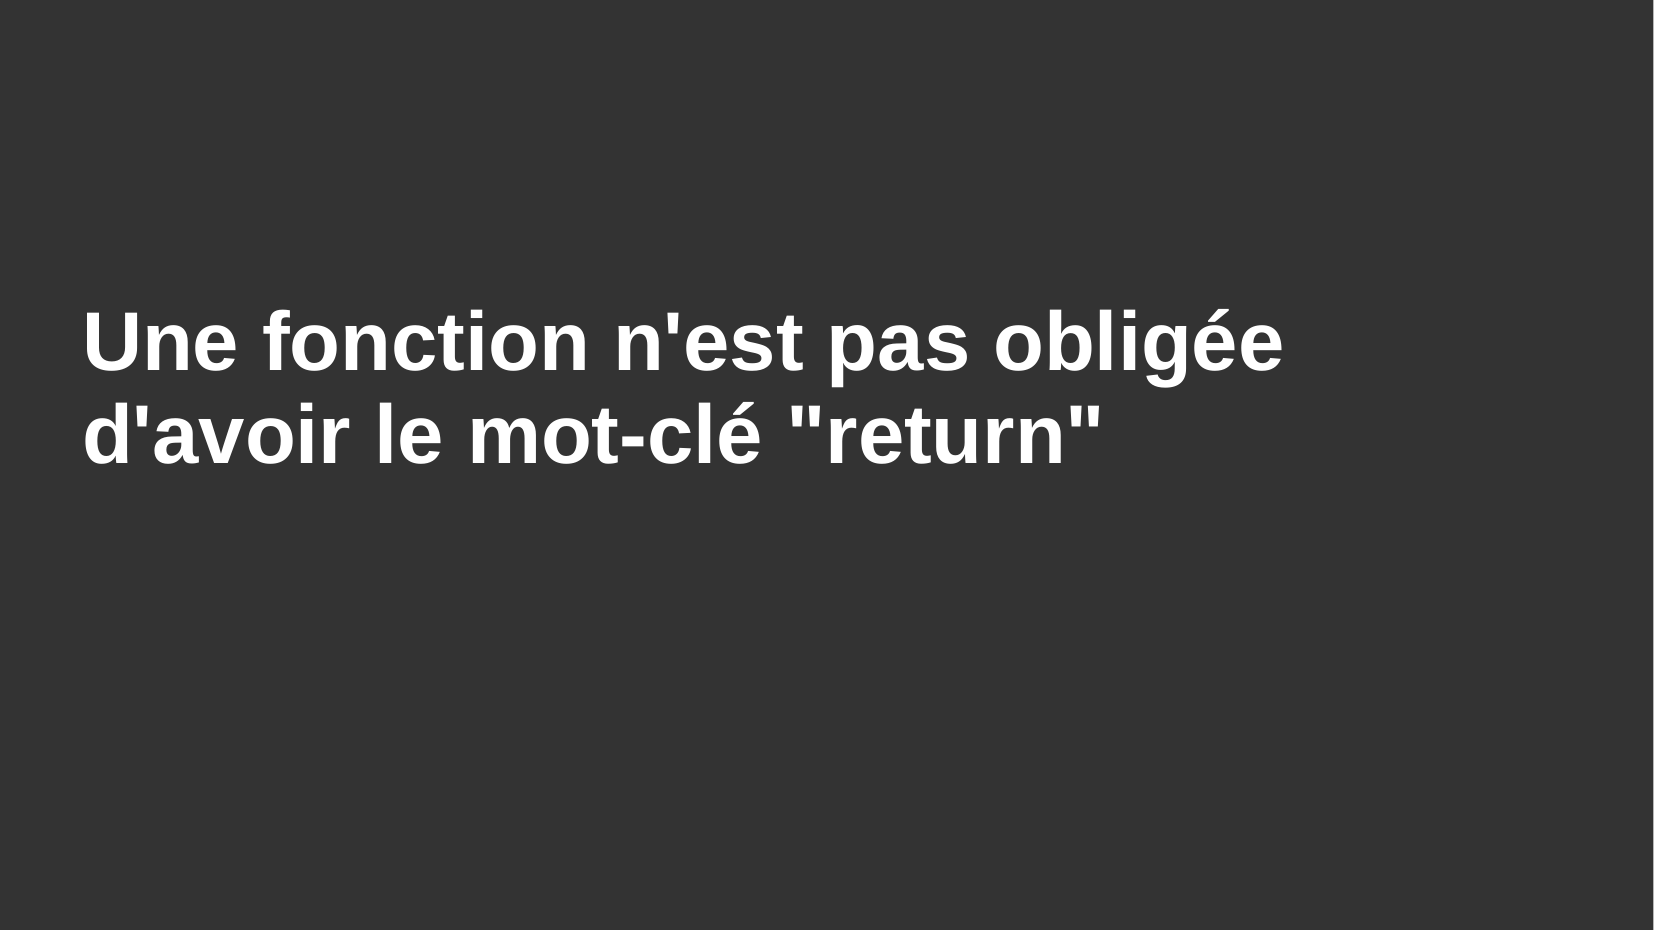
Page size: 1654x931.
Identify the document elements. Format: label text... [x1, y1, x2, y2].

title Une fonction n'est pas obligée d'avoir le mot-clé "return" [82, 295, 1571, 482]
